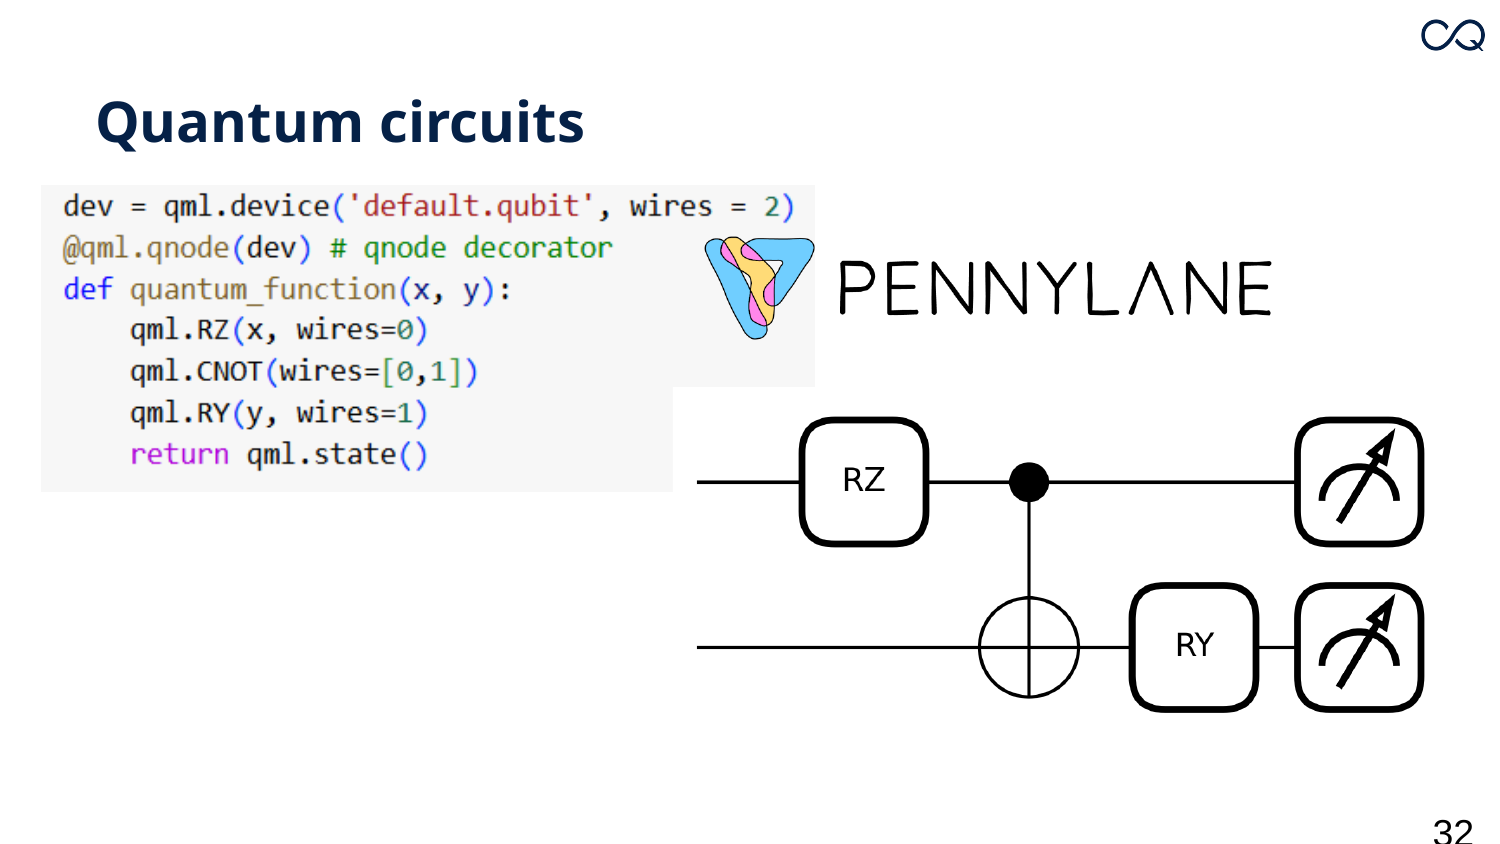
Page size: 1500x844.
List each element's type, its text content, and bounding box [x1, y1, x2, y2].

picture [41, 185, 1456, 757]
picture [1421, 19, 1485, 51]
title Quantum circuits [79, 71, 1347, 173]
